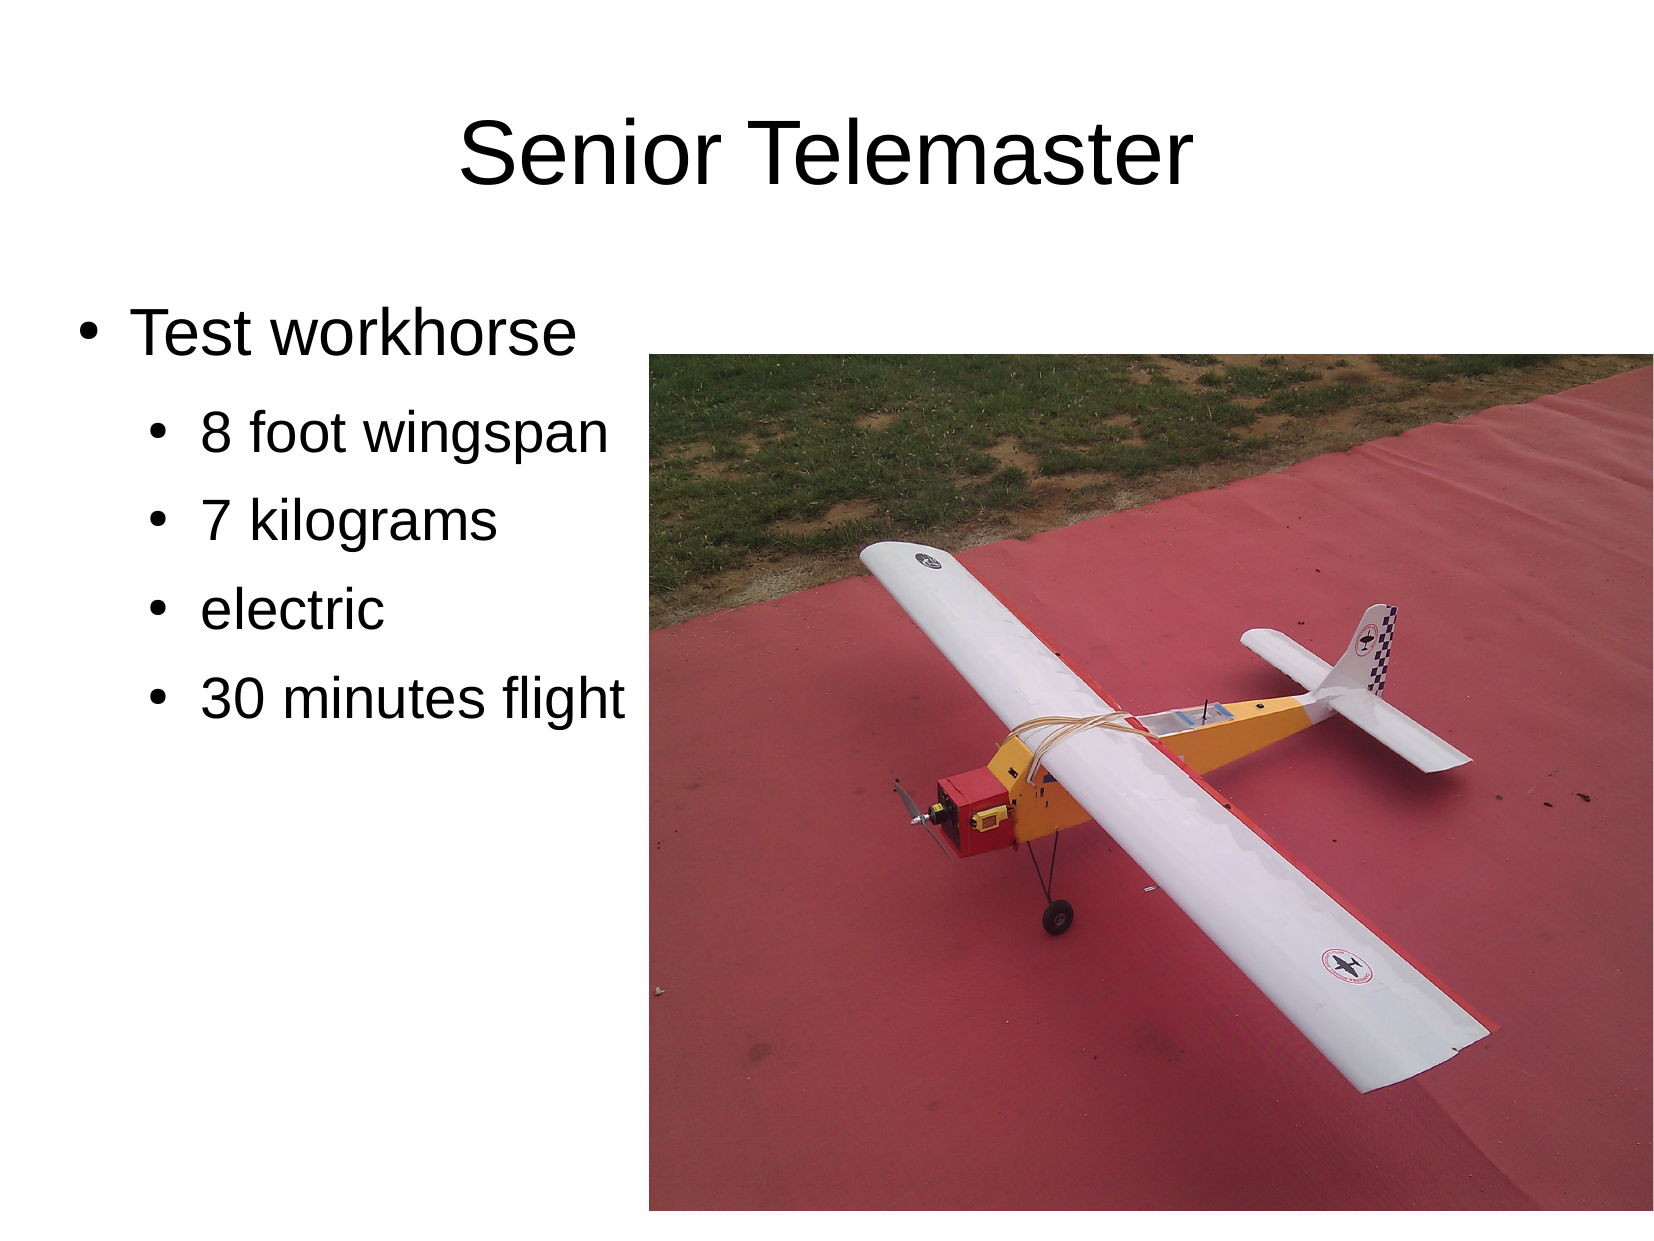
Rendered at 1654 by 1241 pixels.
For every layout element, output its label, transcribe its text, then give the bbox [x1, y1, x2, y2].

list Test workhorse 8 foot wingspan 7 kilograms electric 30 minutes flight [59, 295, 650, 1114]
picture [649, 354, 1654, 1211]
title Senior Telemaster [82, 49, 1571, 257]
